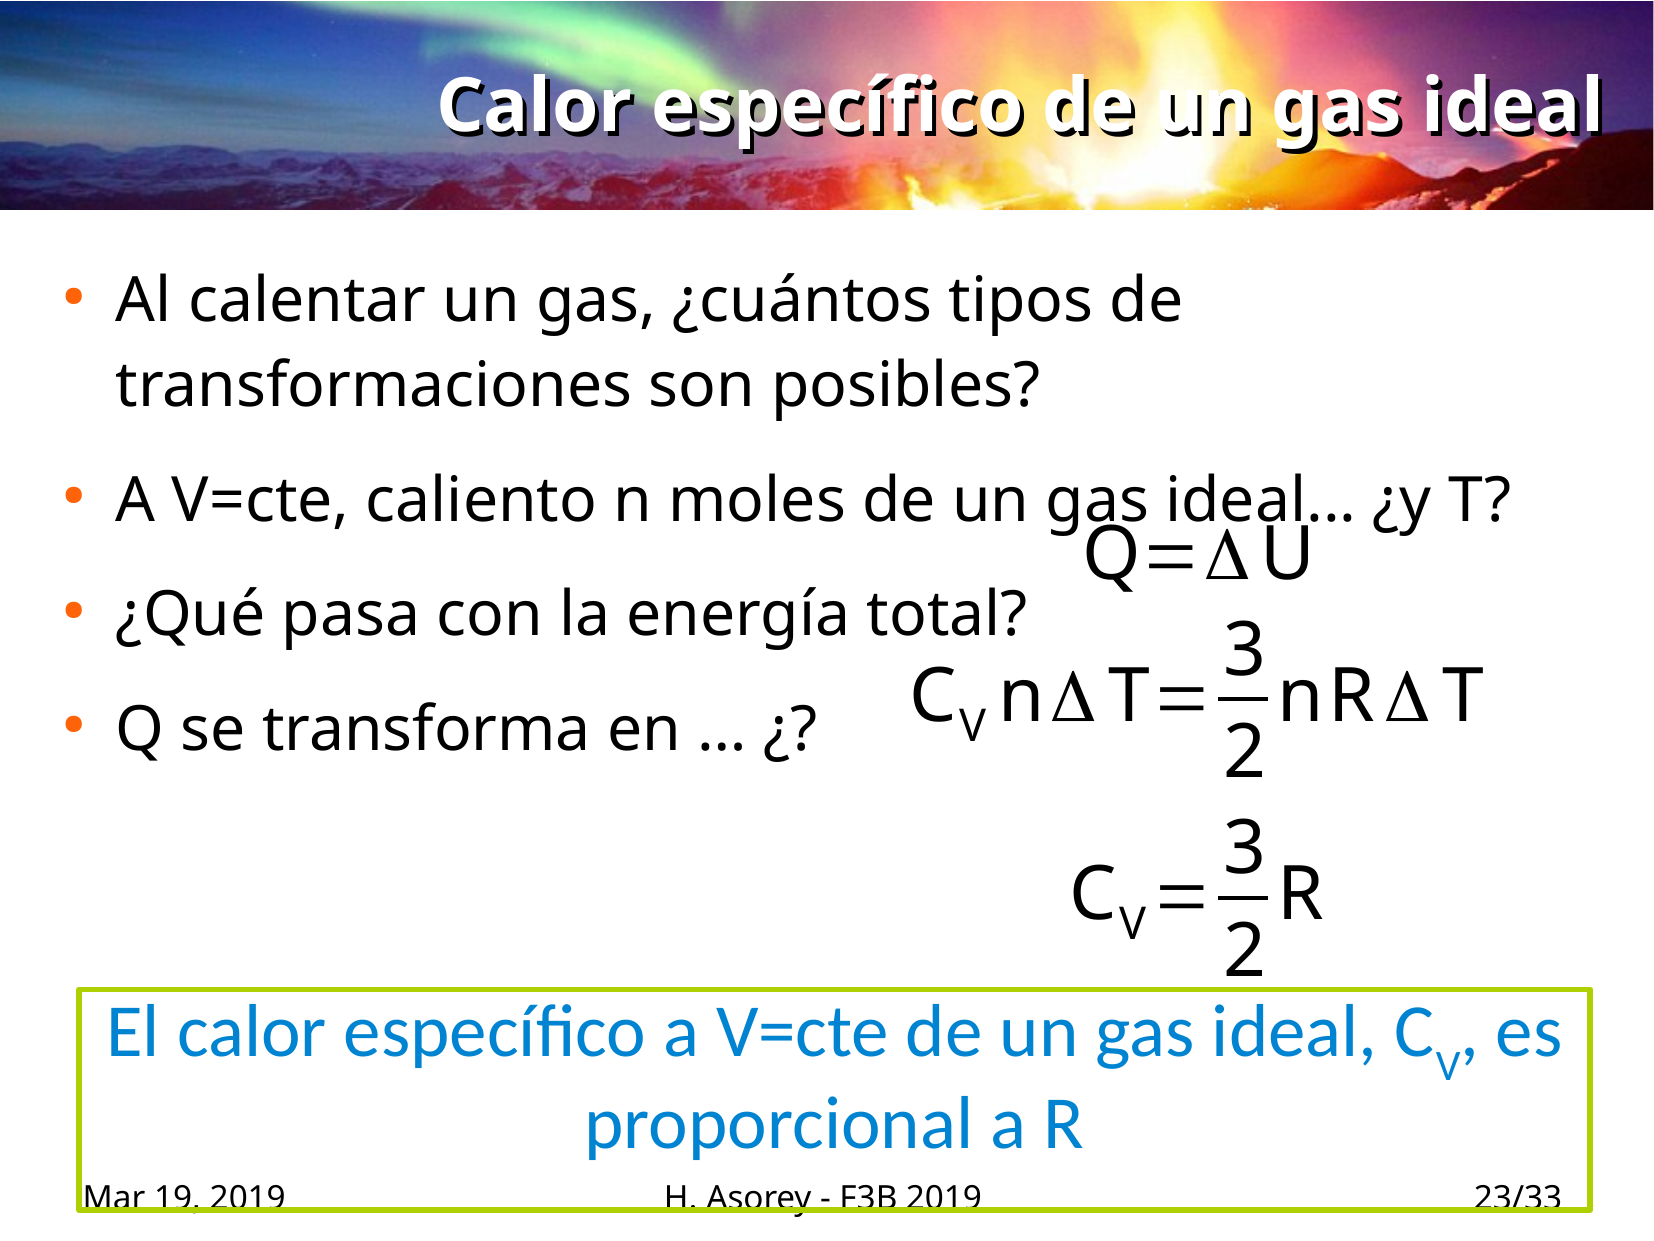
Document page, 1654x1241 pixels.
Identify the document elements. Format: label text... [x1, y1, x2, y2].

chart [903, 506, 1492, 996]
title Calor específico de un gas ideal [45, 15, 1606, 191]
picture [0, 1, 1654, 210]
text_box El calor específico a V=cte de un gas ideal, CV, es proporcional a R [79, 989, 1591, 1210]
list Al calentar un gas, ¿cuántos tipos de transformaciones son posibles? A V=cte, caliento n moles de un gas ideal... ¿y T? ¿Qué pasa con la energía total? Q se transforma en … ¿? [45, 255, 1606, 1156]
